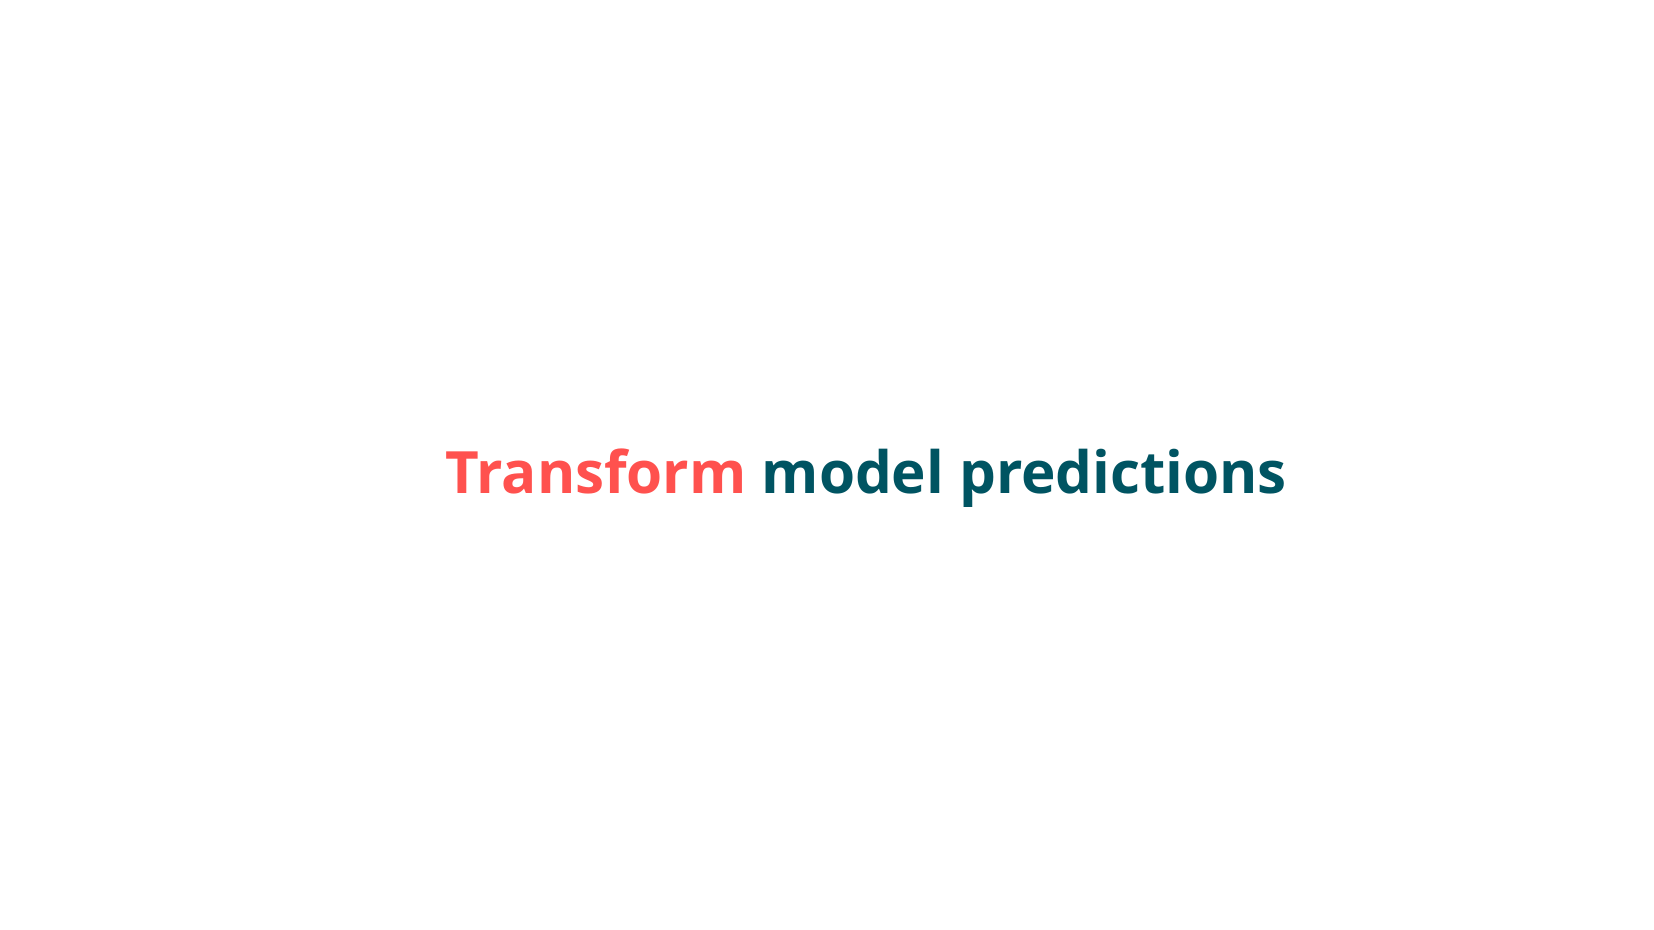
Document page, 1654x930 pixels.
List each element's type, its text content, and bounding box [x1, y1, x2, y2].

text_box Transform model predictions [431, 423, 1222, 507]
